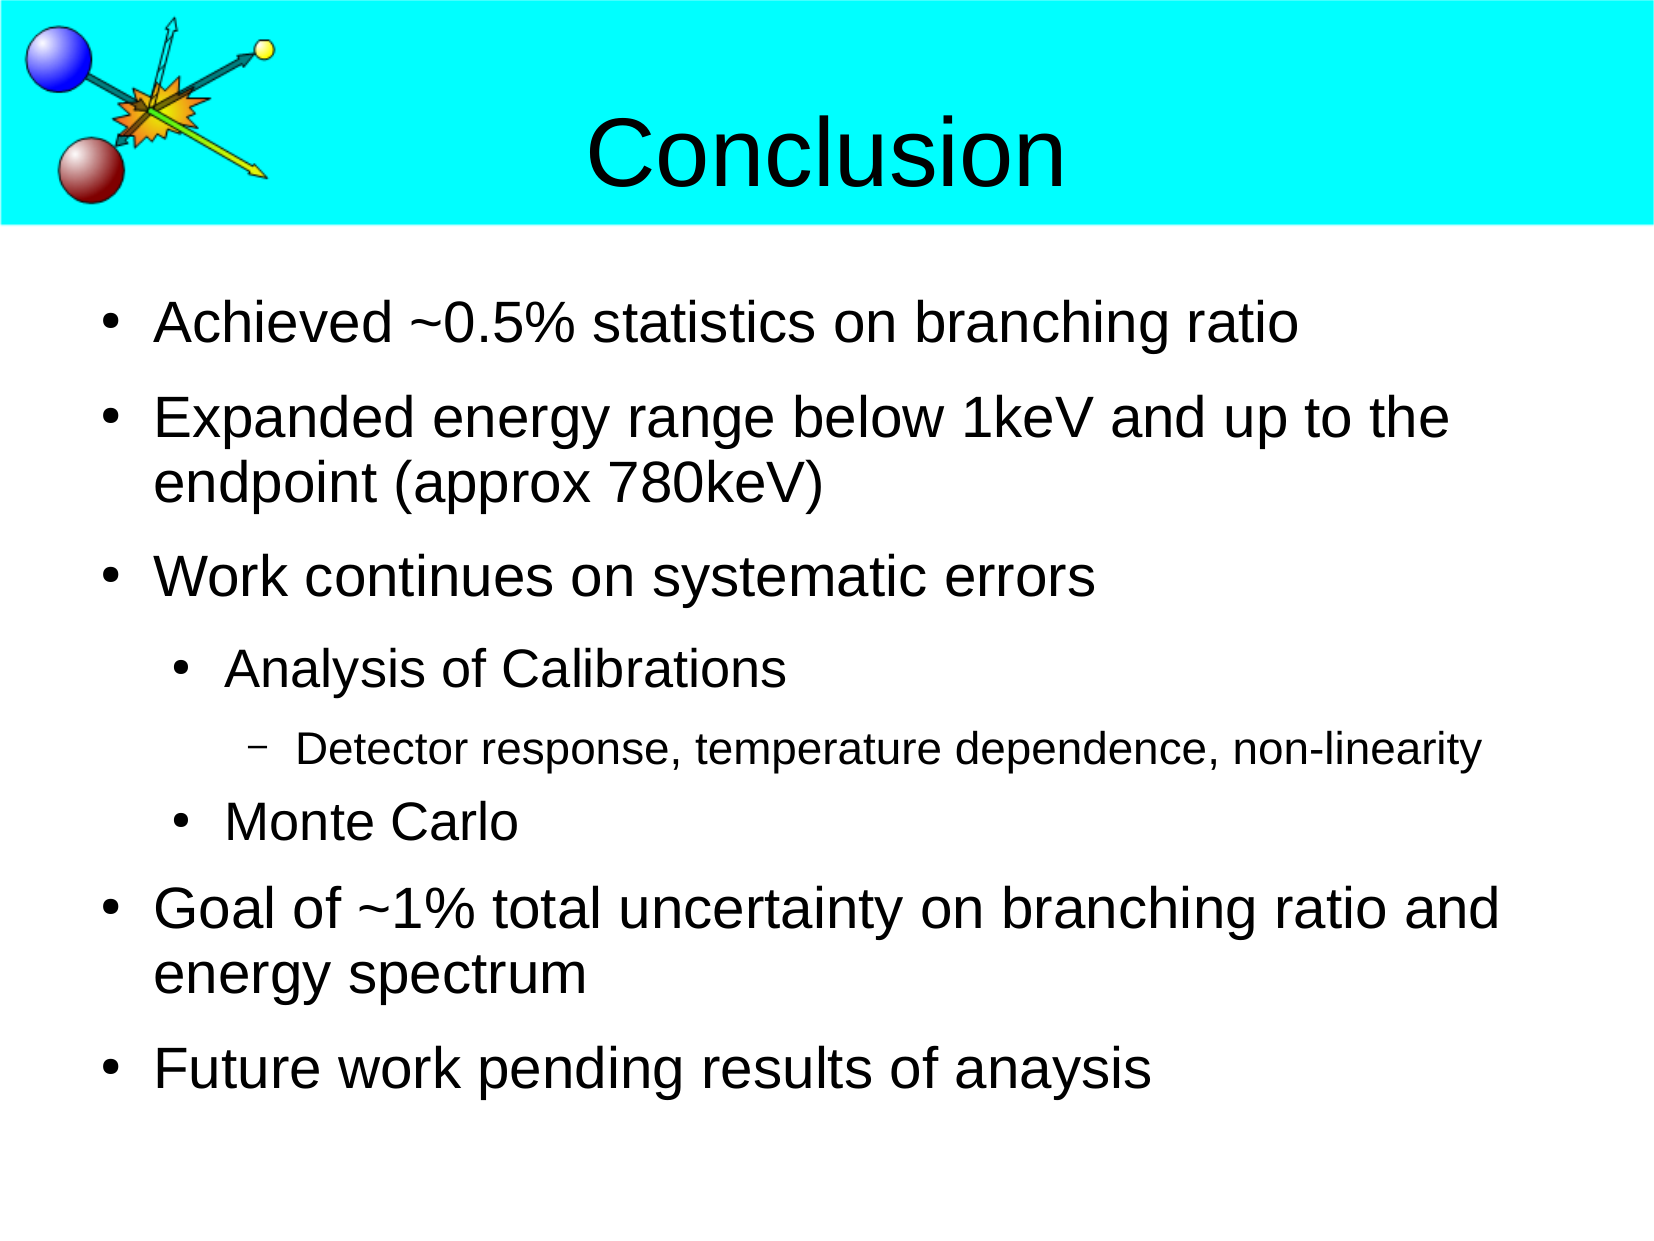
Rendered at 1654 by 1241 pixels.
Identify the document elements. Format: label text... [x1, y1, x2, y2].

picture [0, 0, 1654, 1241]
list Achieved ~0.5% statistics on branching ratio Expanded energy range below 1keV and up to the endpoint (approx 780keV) Work continues on systematic errors Analysis of Calibrations Detector response, temperature dependence, non-linearity Monte Carlo Goal of ~1% total uncertainty on branching ratio and energy spectrum Future work pending results of anaysis [82, 290, 1571, 1109]
title Conclusion [82, 49, 1571, 257]
